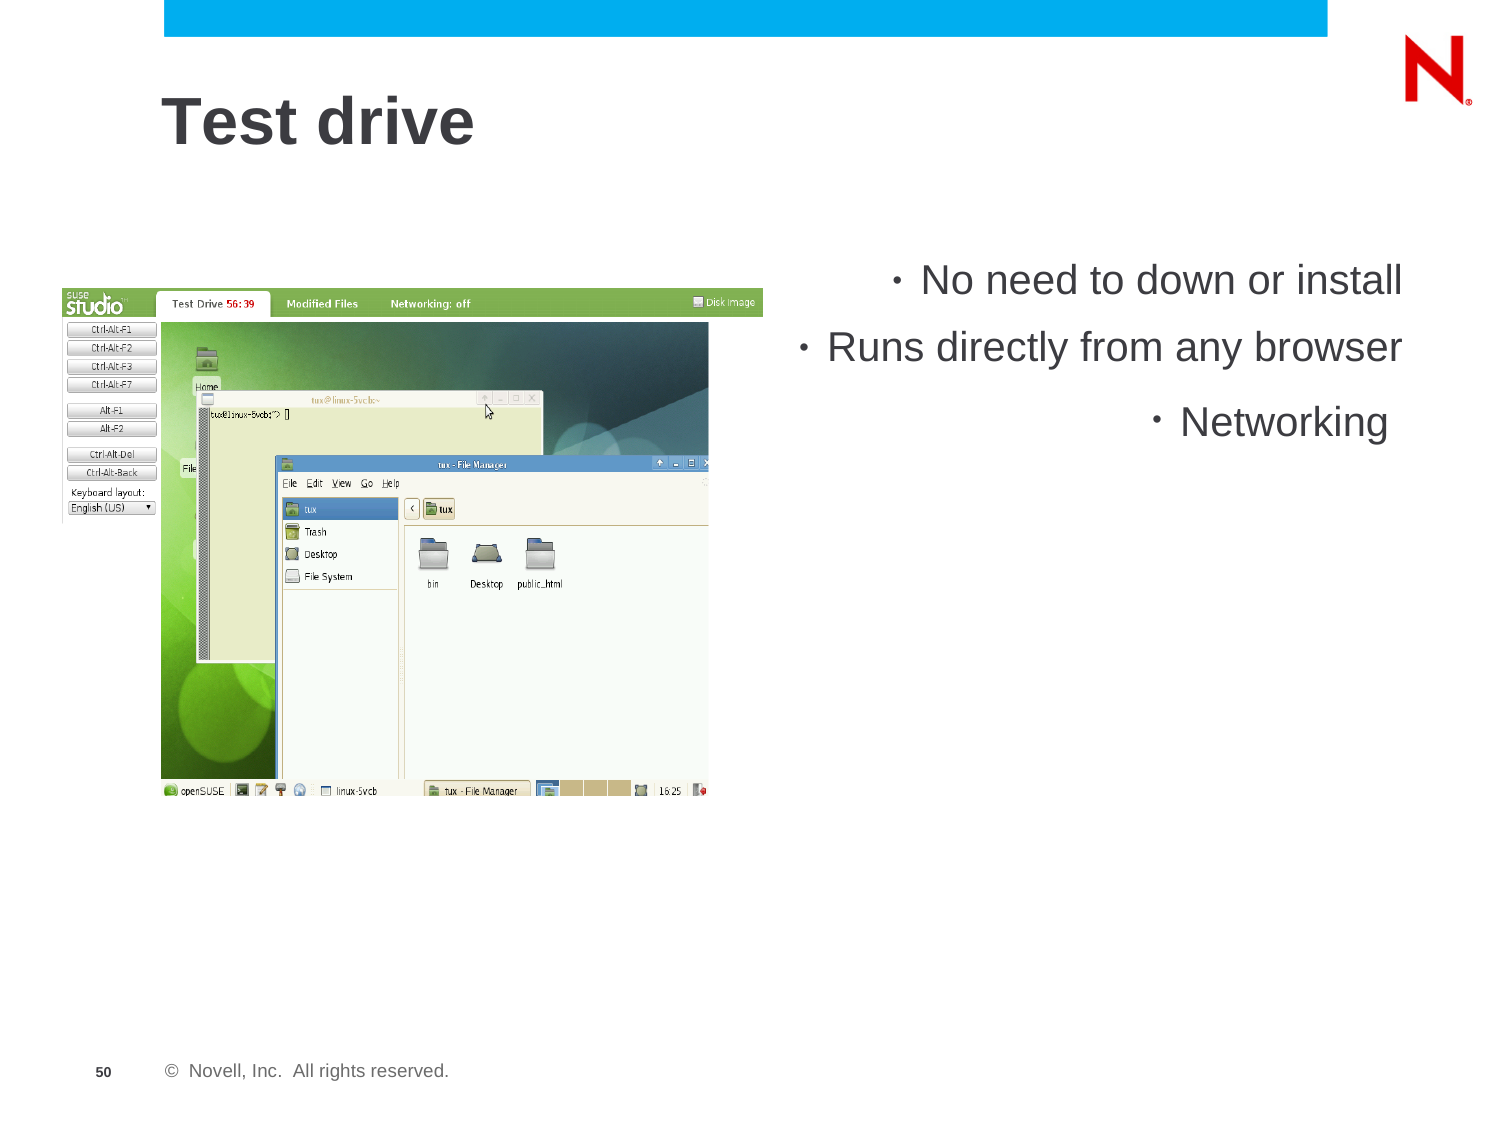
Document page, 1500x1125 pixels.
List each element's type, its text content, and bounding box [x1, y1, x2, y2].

title Test drive [161, 41, 1383, 205]
list No need to down or install Runs directly from any browser Networking [163, 254, 1404, 986]
picture [62, 288, 763, 796]
picture [1403, 32, 1473, 107]
